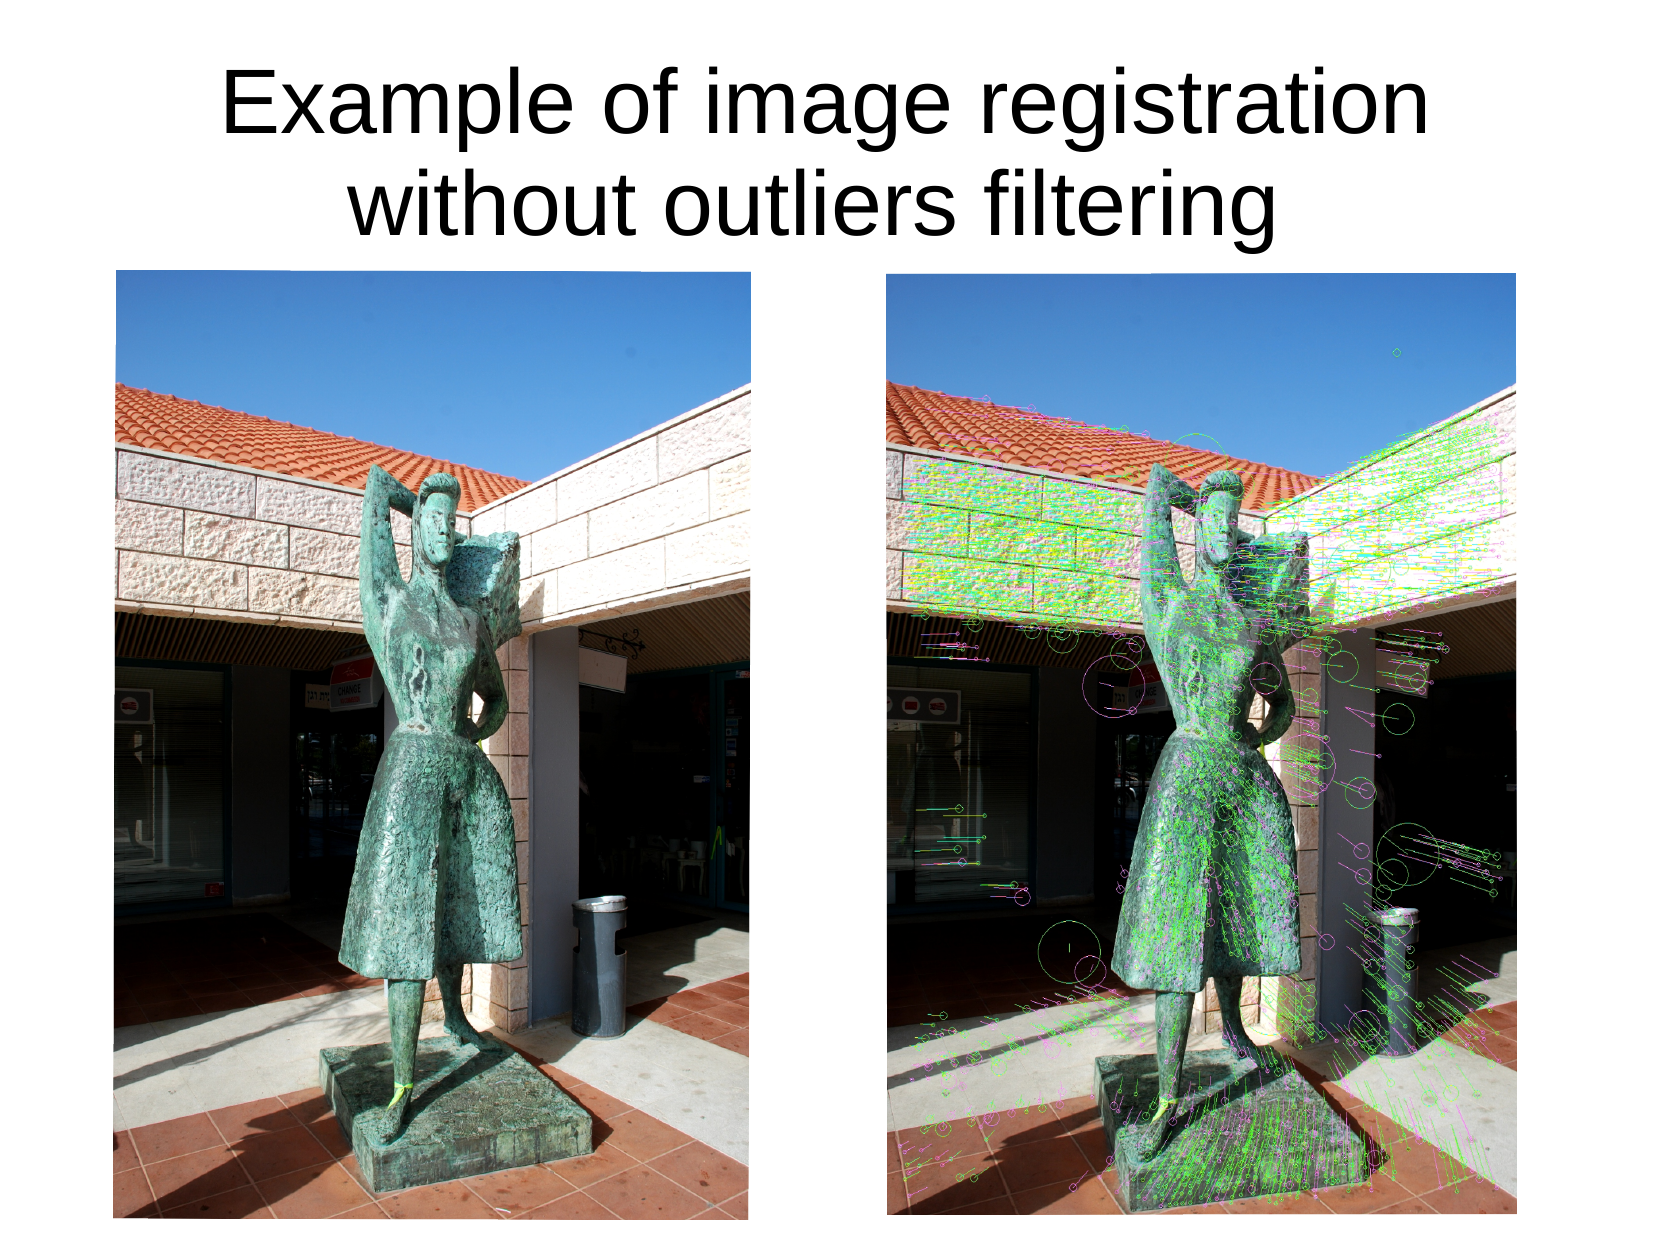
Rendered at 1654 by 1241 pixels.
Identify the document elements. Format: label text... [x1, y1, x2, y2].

picture [885, 272, 1517, 1216]
picture [112, 270, 751, 1220]
title Example of image registration without outliers filtering [82, 49, 1571, 257]
